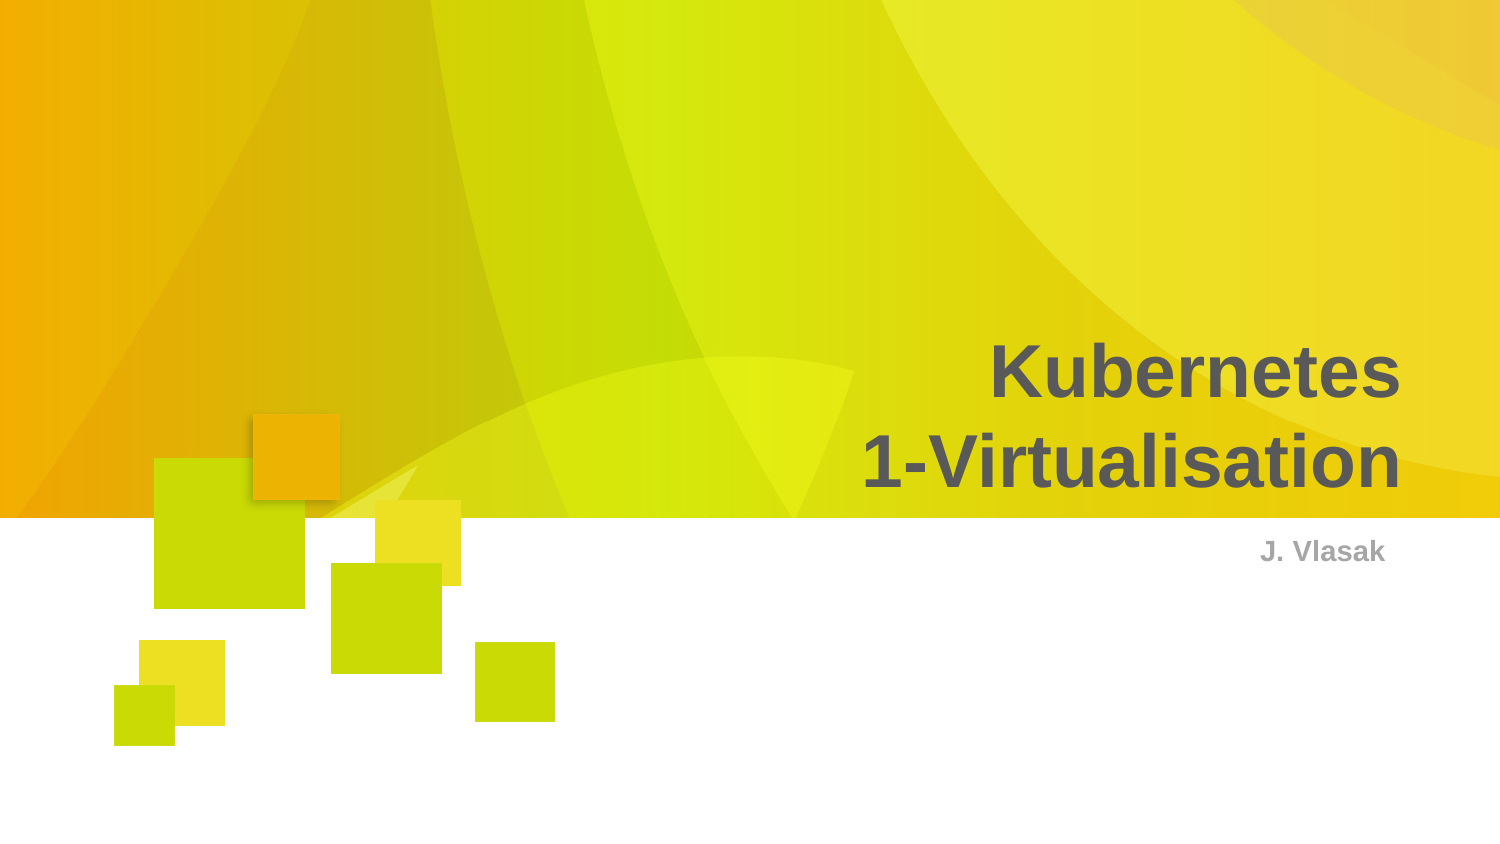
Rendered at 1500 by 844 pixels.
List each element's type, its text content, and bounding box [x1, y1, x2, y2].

text_box Kubernetes 1-Virtualisation [519, 315, 1417, 510]
picture [0, 0, 1500, 844]
text_box J. Vlasak [620, 525, 1417, 610]
